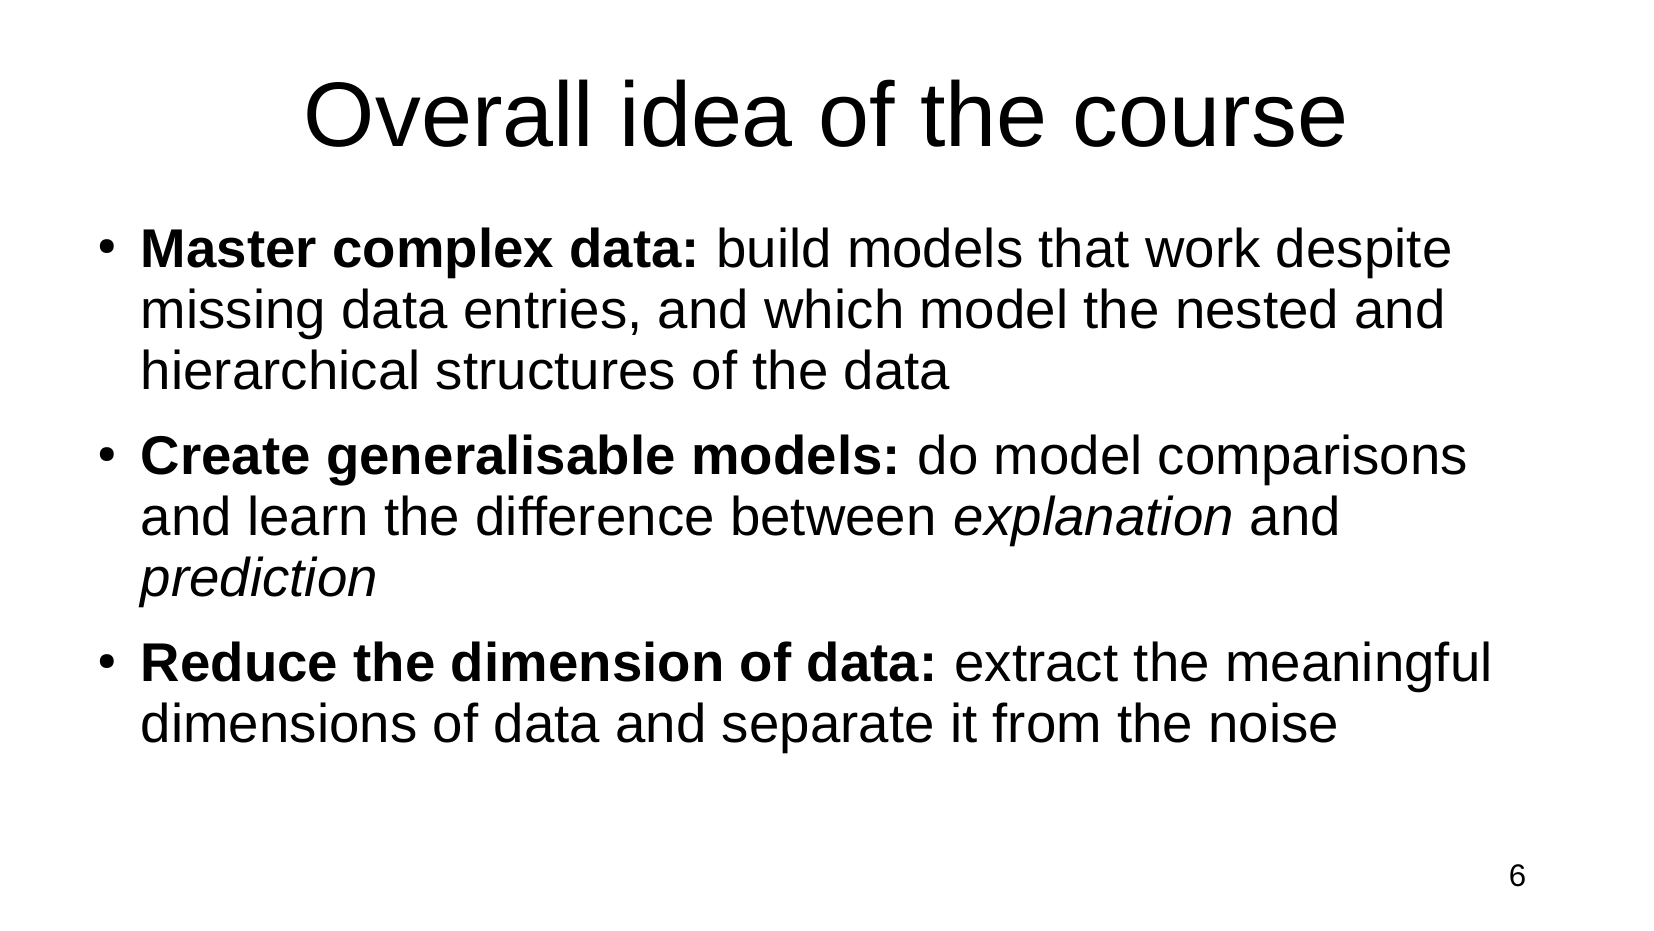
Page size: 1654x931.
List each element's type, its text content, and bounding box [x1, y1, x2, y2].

list Master complex data: build models that work despite missing data entries, and which model the nested and hierarchical structures of the data Create generalisable models: do model comparisons and learn the difference between explanation and prediction Reduce the dimension of data: extract the meaningful dimensions of data and separate it from the noise [82, 217, 1571, 758]
text_box <nummer> [1494, 850, 1654, 921]
title Overall idea of the course [82, 37, 1571, 193]
